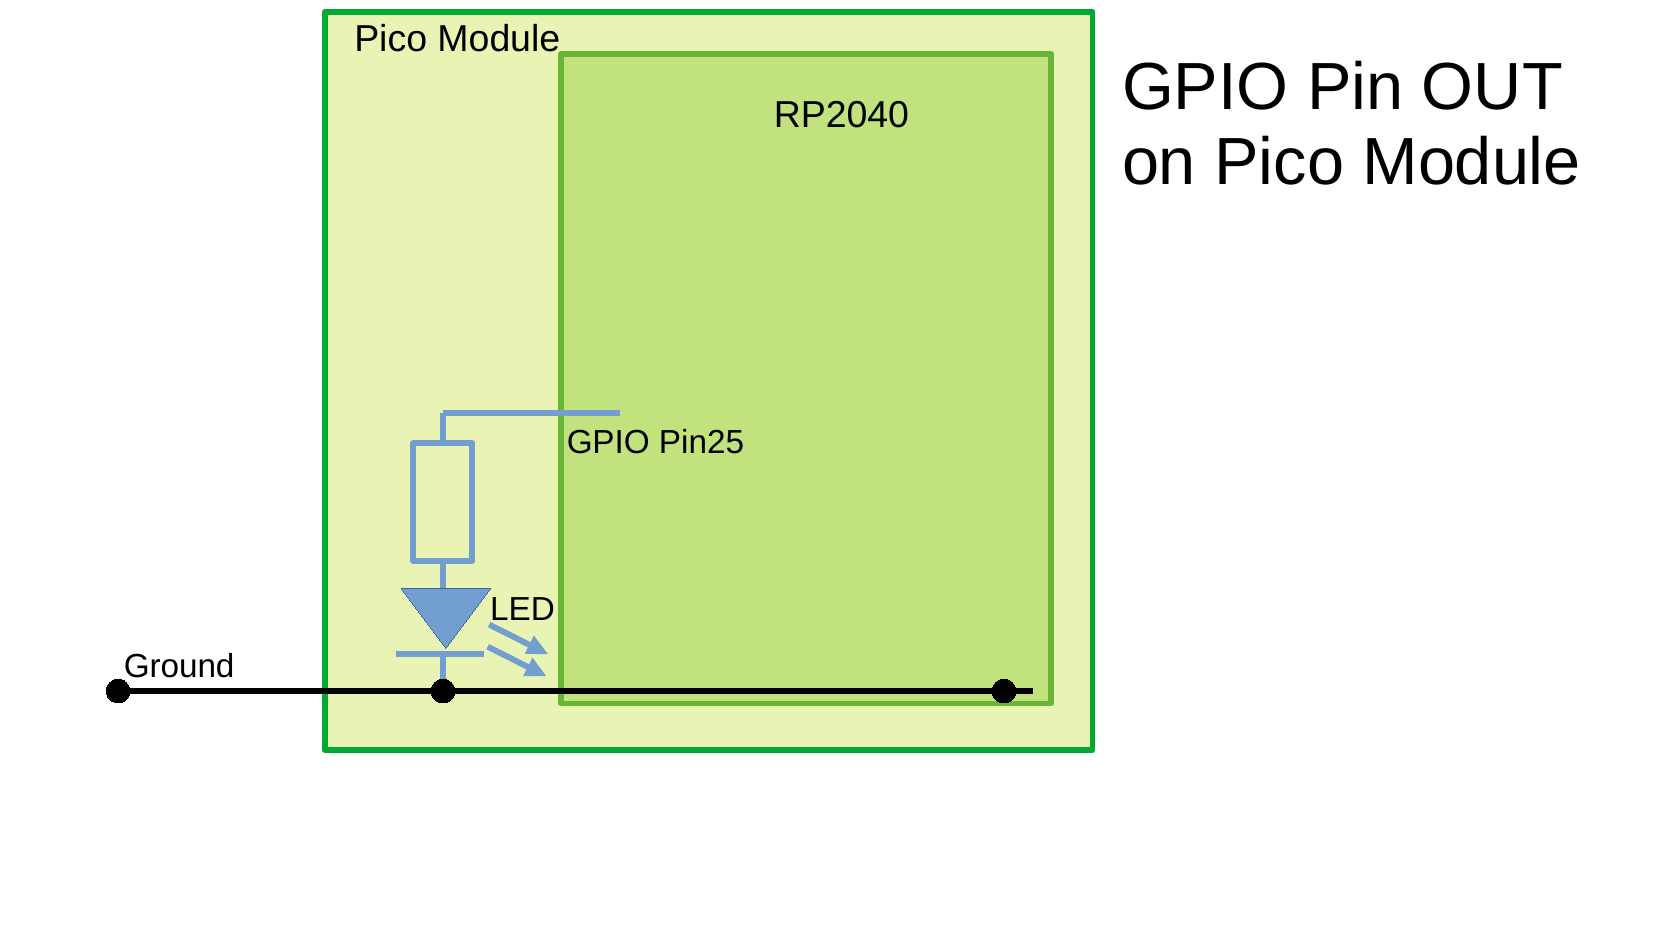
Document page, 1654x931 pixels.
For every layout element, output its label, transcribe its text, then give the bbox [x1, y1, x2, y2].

title GPIO Pin OUT on Pico Module [1122, 11, 1654, 237]
text_box RP2040 [738, 93, 945, 136]
text_box Pico Module [354, 17, 562, 60]
text_box GPIO Pin25 [566, 423, 774, 461]
text_box Ground [124, 647, 420, 686]
text_box LED [490, 590, 573, 628]
text_box [106, 679, 130, 703]
text_box [324, 11, 1093, 751]
